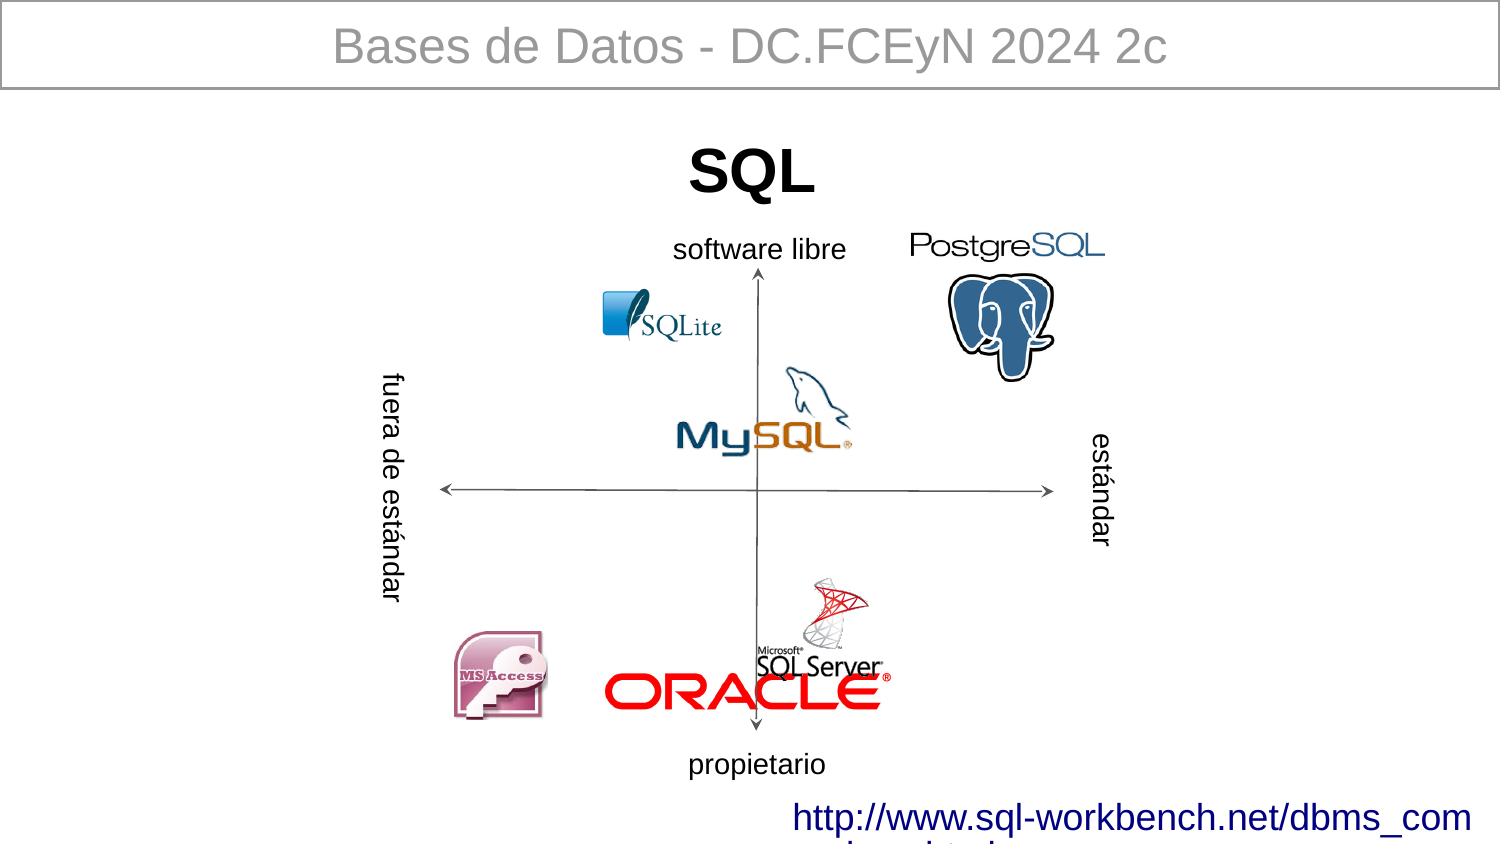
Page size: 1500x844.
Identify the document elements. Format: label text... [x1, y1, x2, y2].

text_box software libre [638, 215, 882, 287]
picture [595, 564, 898, 736]
text_box propietario [635, 730, 879, 803]
text_box SQL [29, 115, 1475, 230]
picture [600, 286, 870, 527]
title Bases de Datos - DC.FCEyN 2024 2c [0, 0, 1500, 89]
picture [911, 229, 1105, 382]
text_box http://www.sql-workbench.net/dbms_comparison.html [777, 787, 1500, 844]
picture [454, 631, 548, 720]
text_box estándar [1065, 368, 1138, 613]
text_box fuera de estándar [355, 317, 428, 660]
